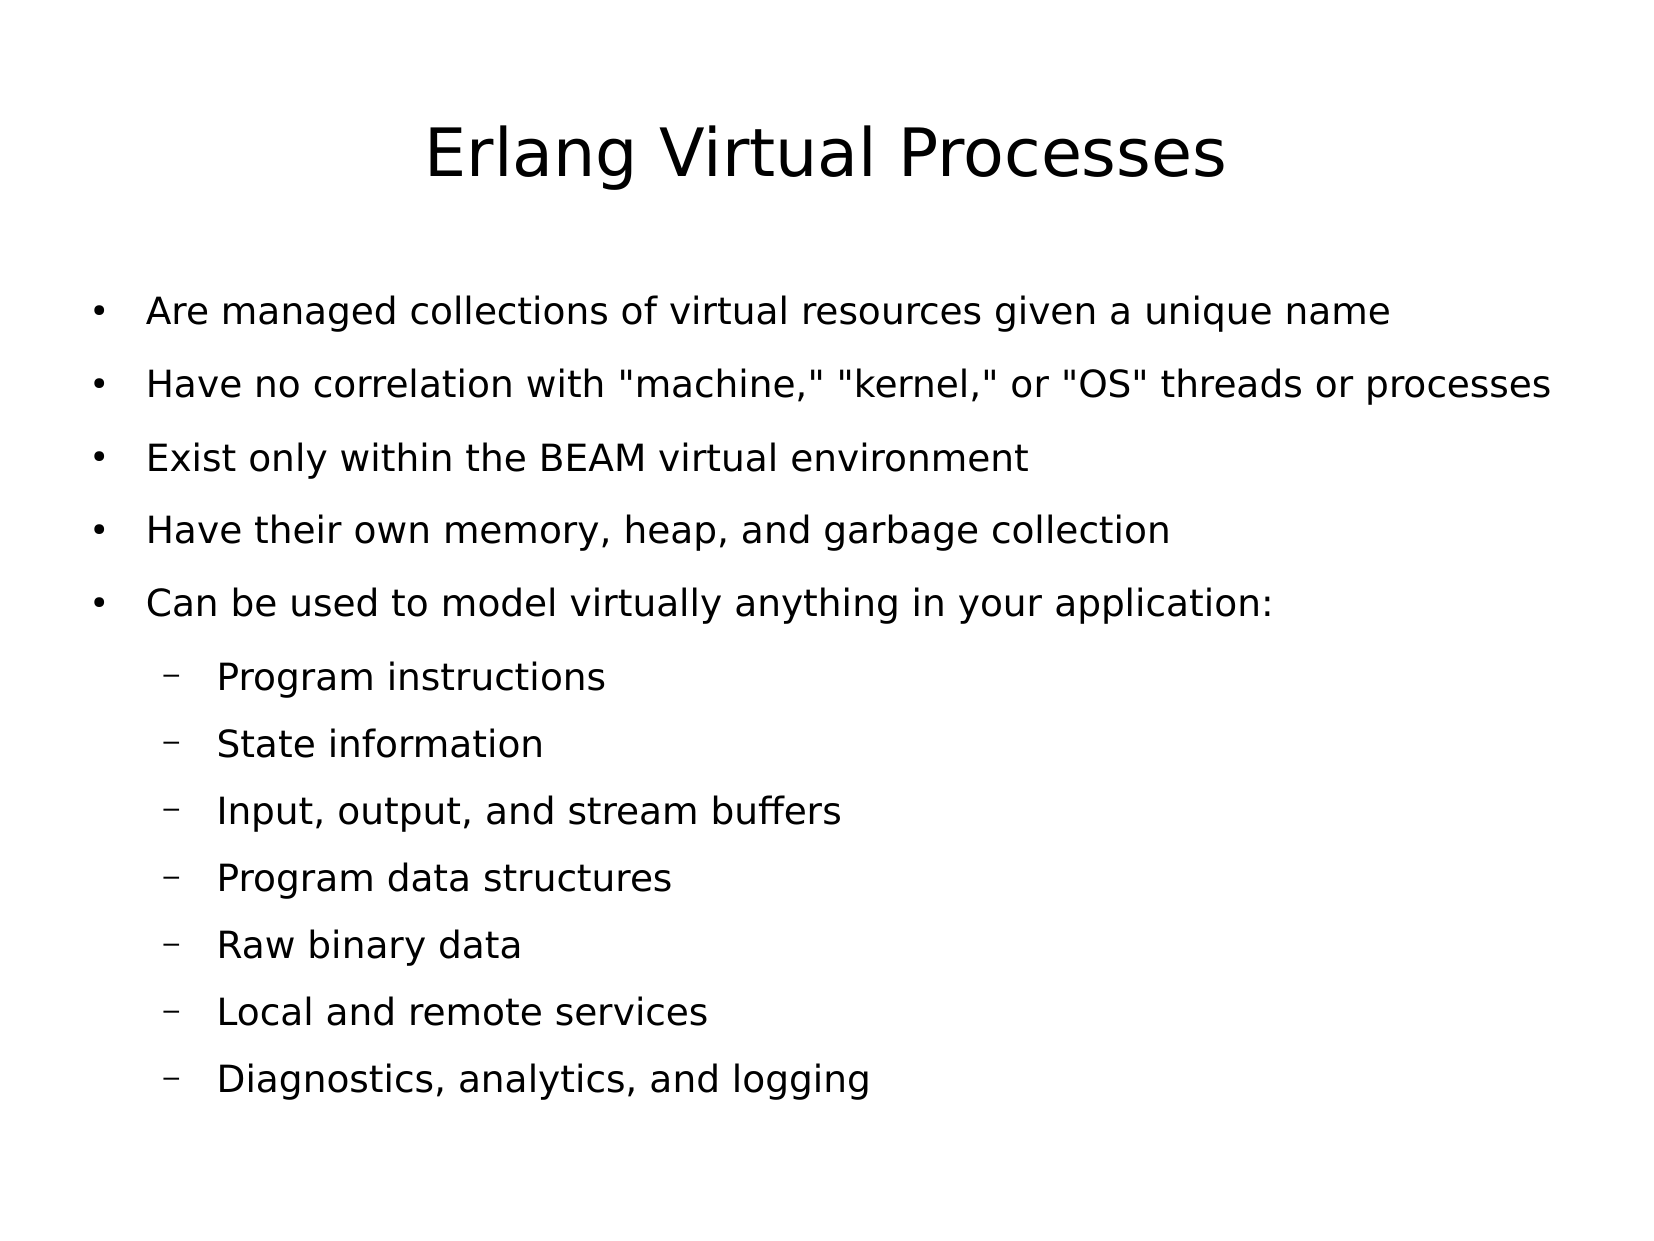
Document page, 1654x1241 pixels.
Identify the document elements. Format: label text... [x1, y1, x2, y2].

list Are managed collections of virtual resources given a unique name Have no correlation with "machine," "kernel," or "OS" threads or processes Exist only within the BEAM virtual environment Have their own memory, heap, and garbage collection Can be used to model virtually anything in your application: Program instructions State information Input, output, and stream buffers Program data structures Raw binary data Local and remote services Diagnostics, analytics, and logging [75, 290, 1591, 1201]
title Erlang Virtual Processes [82, 49, 1571, 257]
